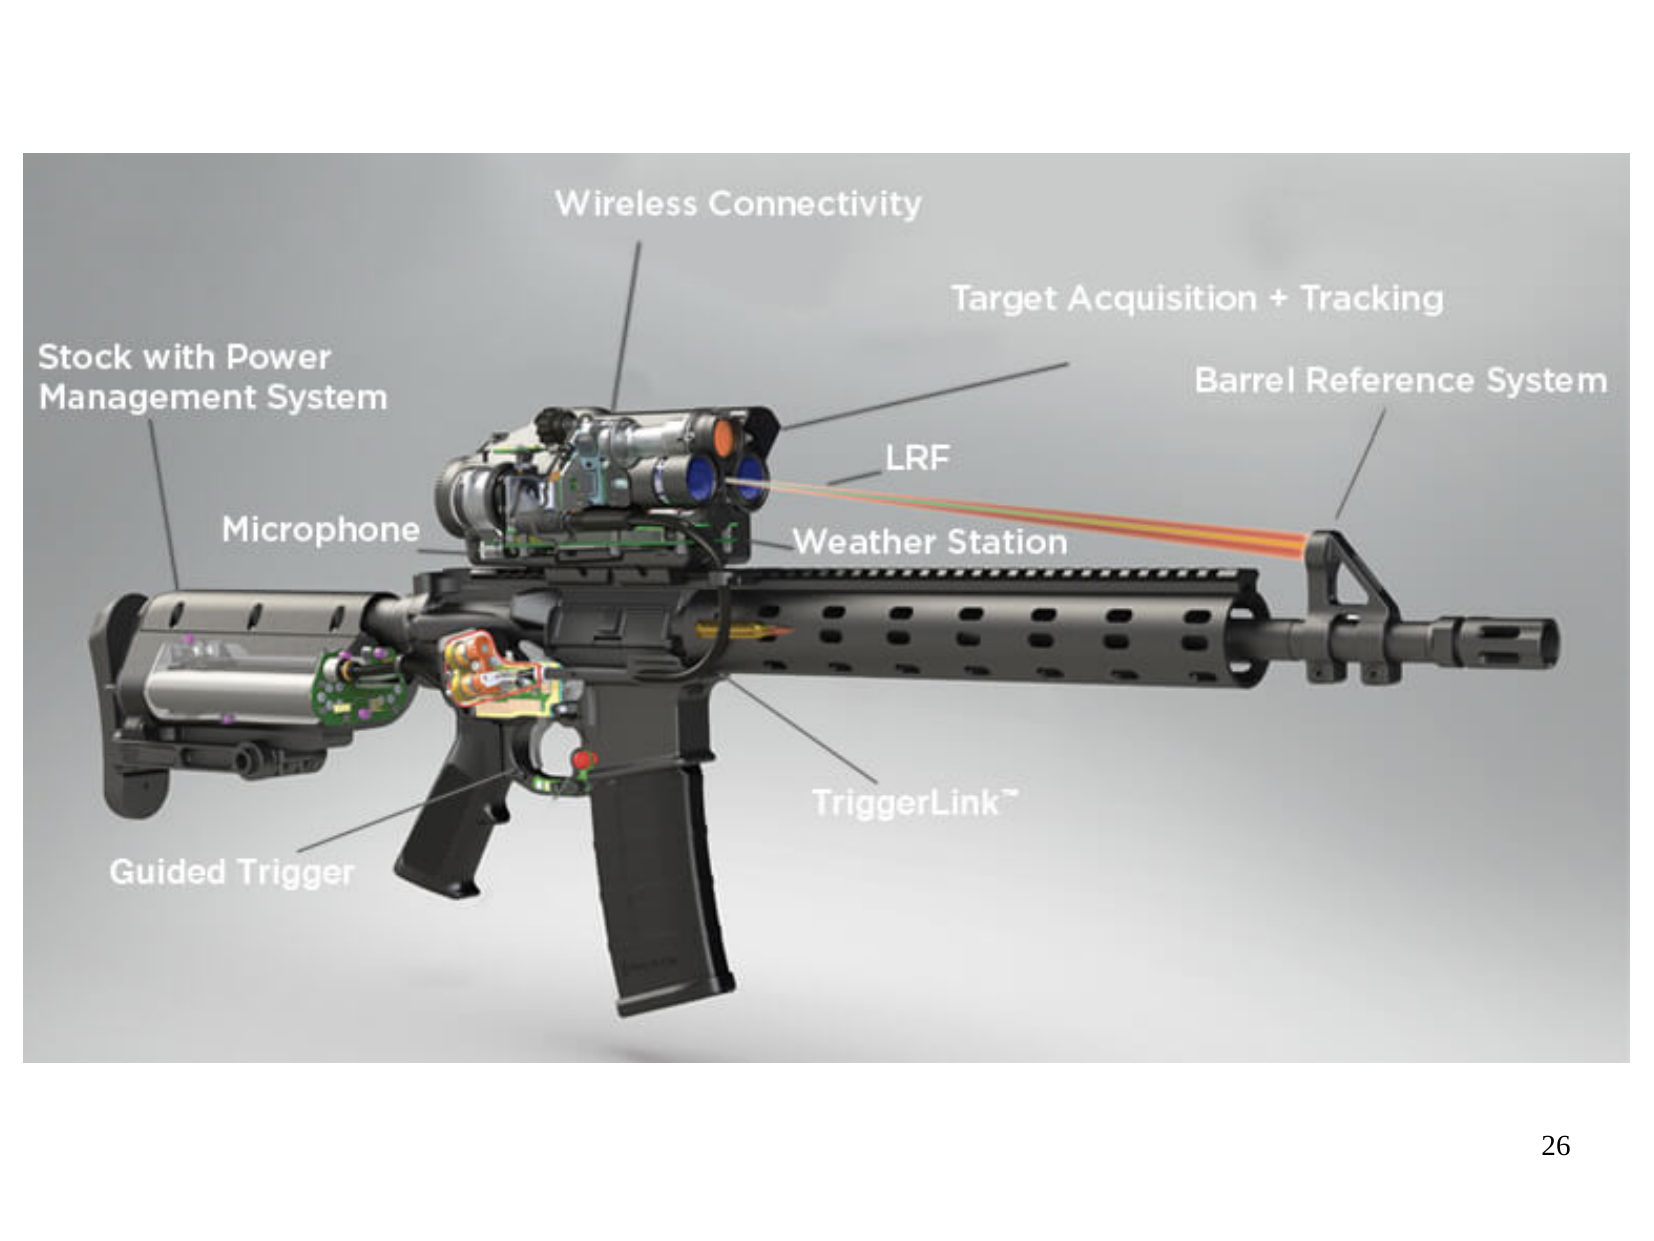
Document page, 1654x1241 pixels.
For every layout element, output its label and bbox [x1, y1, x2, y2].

picture [23, 153, 1630, 1063]
